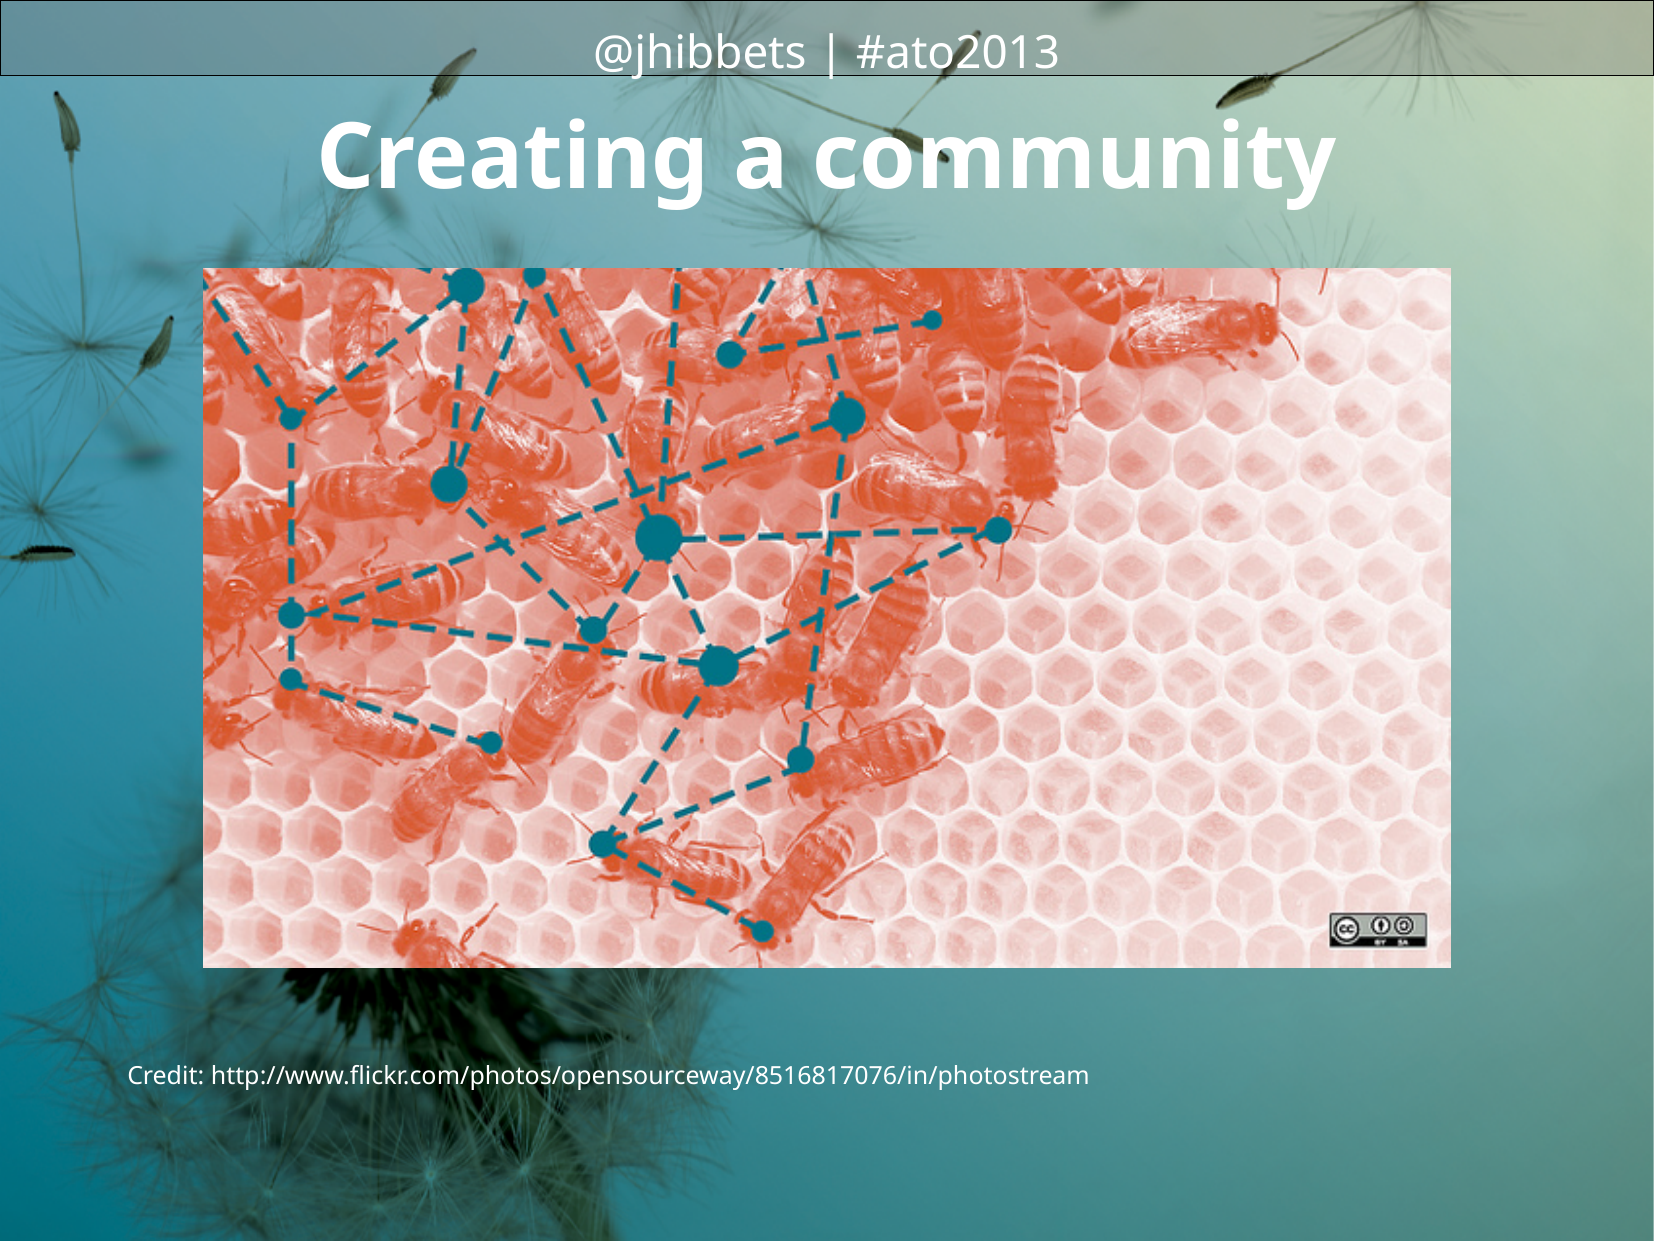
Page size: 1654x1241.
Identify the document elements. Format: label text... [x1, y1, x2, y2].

title Creating a community [82, 49, 1571, 257]
text_box Credit: http://www.flickr.com/photos/opensourceway/8516817076/in/photostream [112, 1050, 1106, 1093]
picture [0, 76, 1654, 1241]
